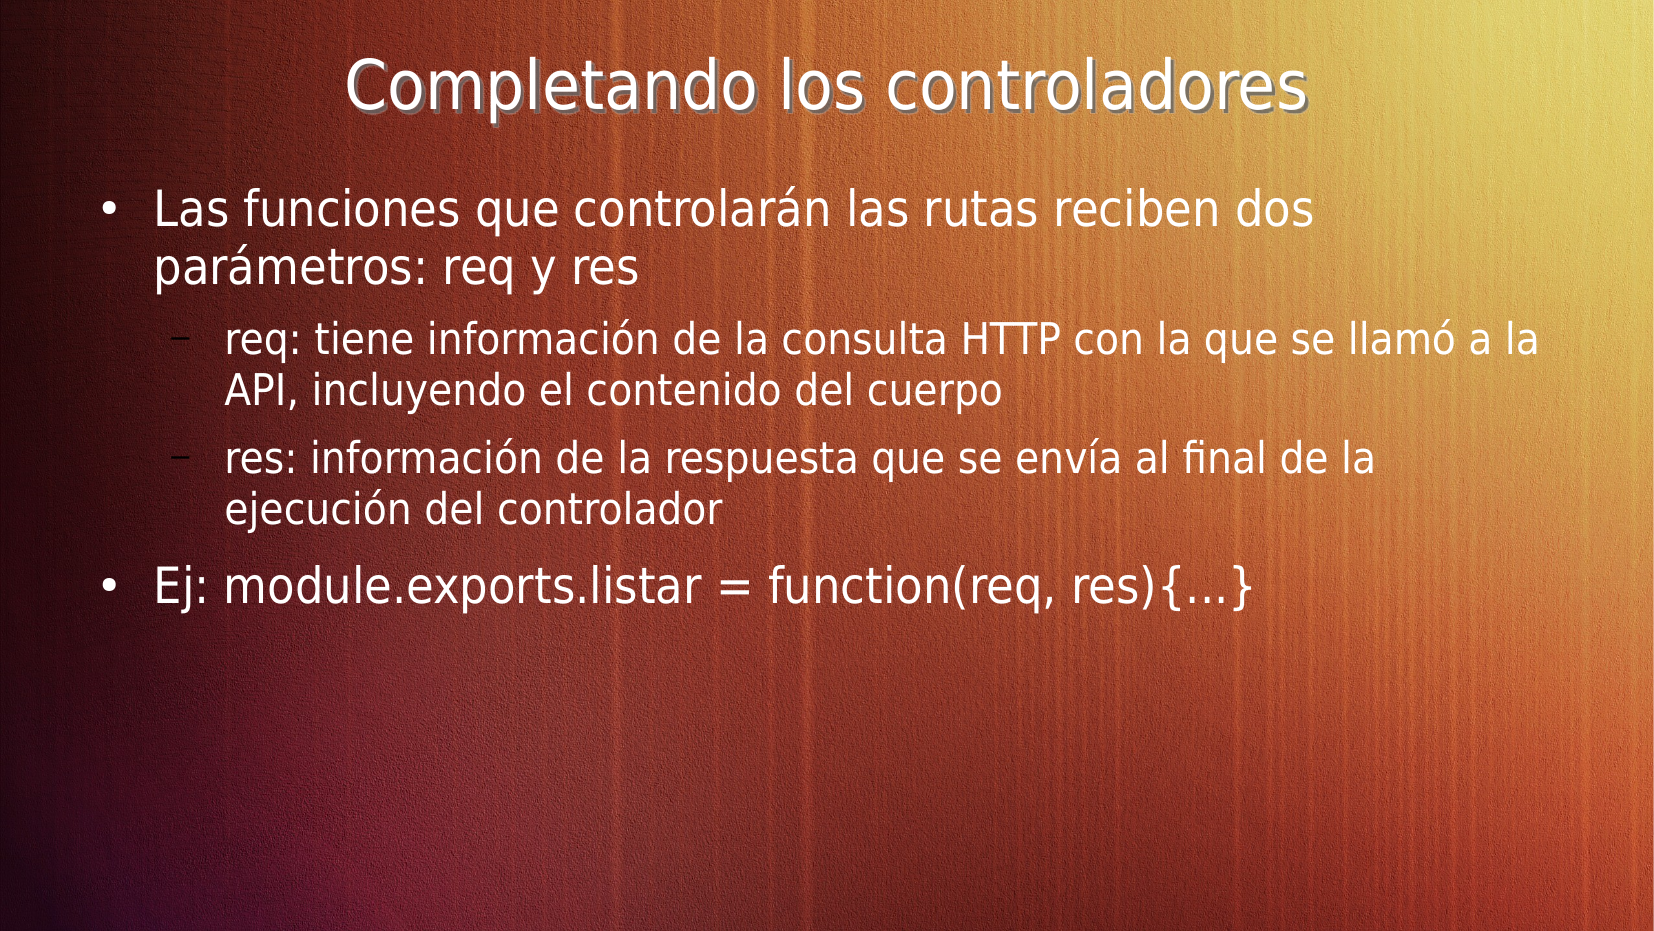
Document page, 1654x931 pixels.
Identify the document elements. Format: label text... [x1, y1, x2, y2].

title Completando los controladores [82, 37, 1571, 136]
list Las funciones que controlarán las rutas reciben dos parámetros: req y res req: tiene información de la consulta HTTP con la que se llamó a la API, incluyendo el contenido del cuerpo res: información de la respuesta que se envía al final de la ejecución del controlador Ej: module.exports.listar = function(req, res){...} [82, 180, 1571, 758]
picture [0, 0, 1654, 931]
